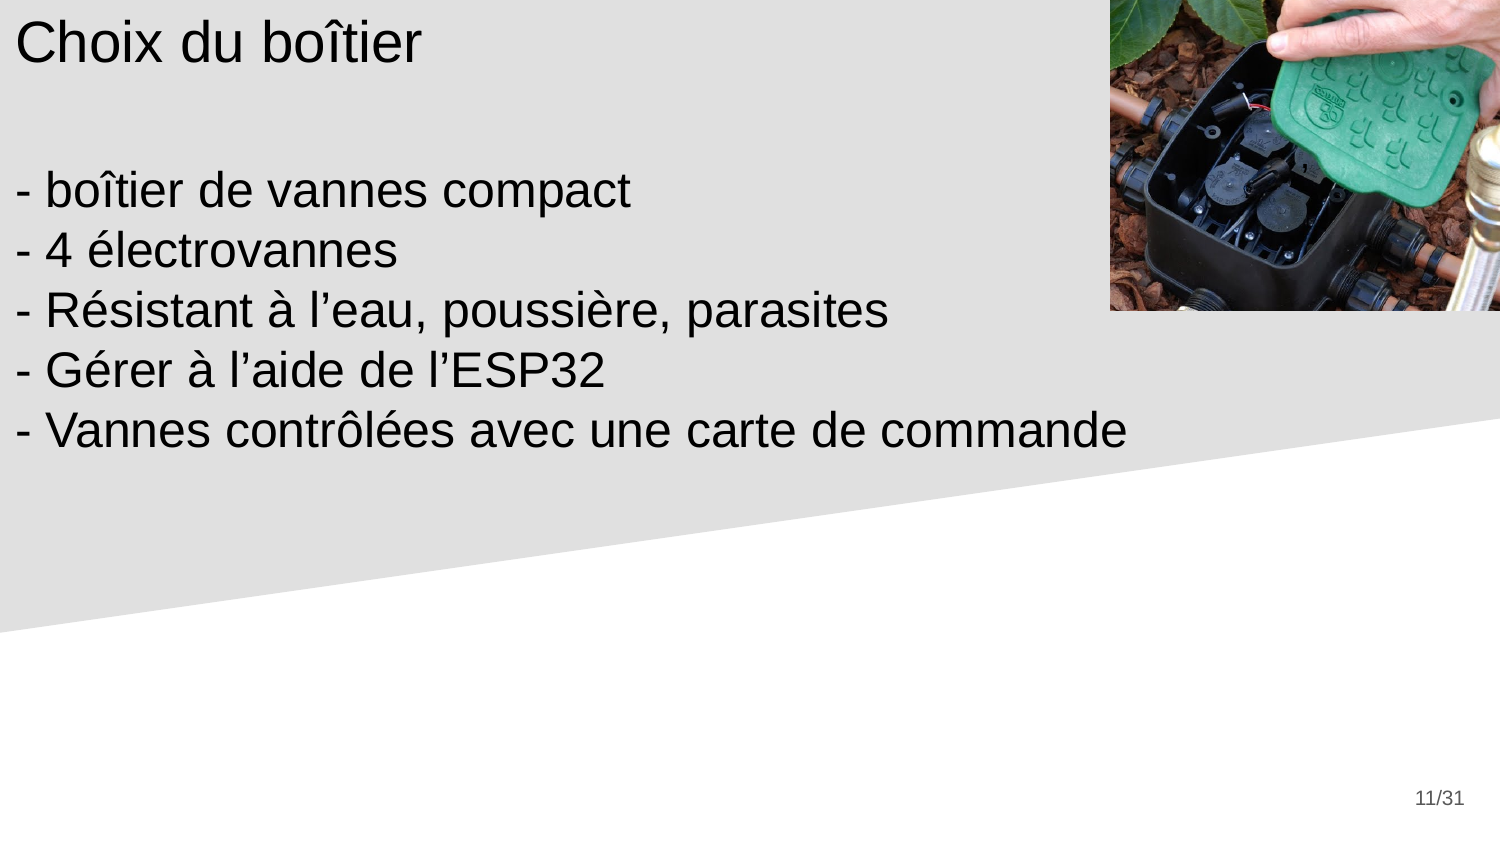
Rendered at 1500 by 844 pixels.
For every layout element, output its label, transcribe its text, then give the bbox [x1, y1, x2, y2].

title Choix du boîtier [0, 0, 1110, 83]
title - boîtier de vannes compact - 4 électrovannes - Résistant à l’eau, poussière, parasites - Gérer à l’aide de l’ESP32 - Vannes contrôlées avec une carte de commande [0, 142, 1170, 768]
picture [1110, 0, 1500, 311]
text_box <numéro>/31 [1389, 764, 1480, 830]
